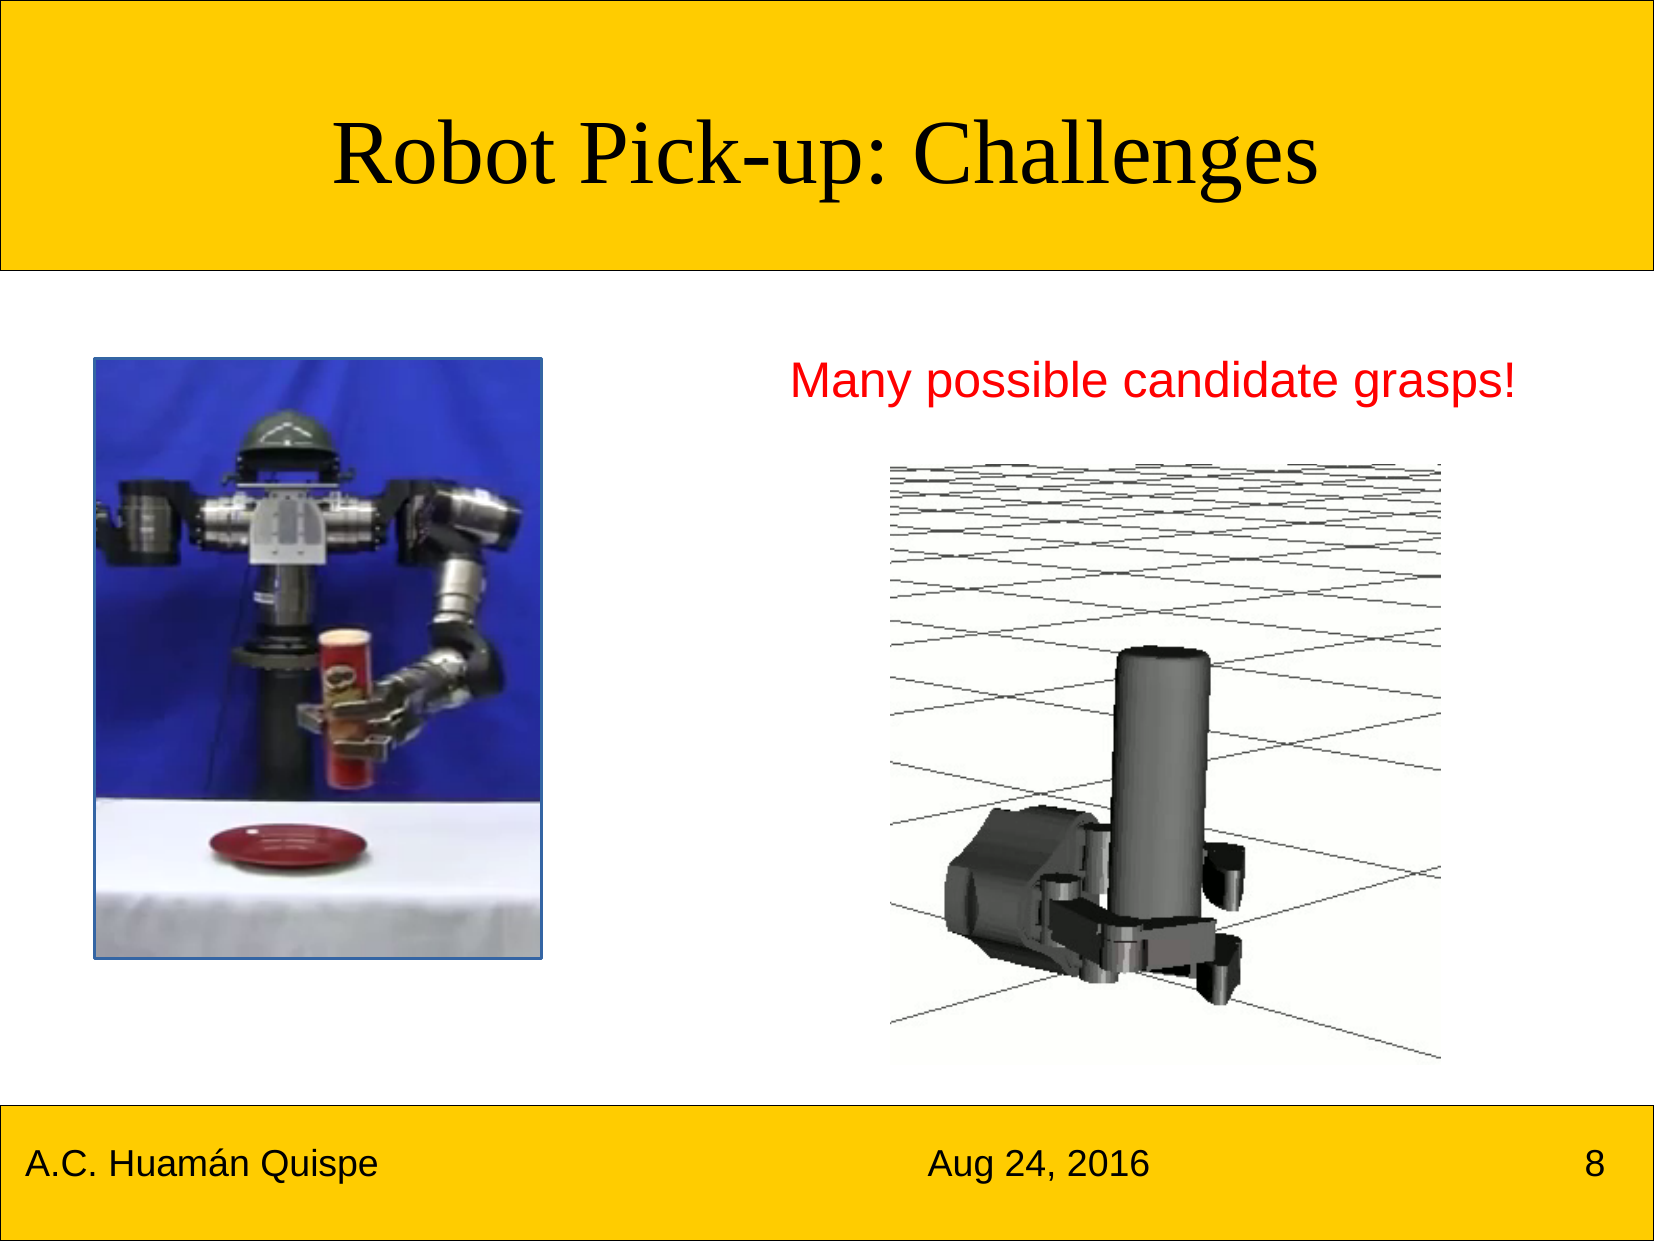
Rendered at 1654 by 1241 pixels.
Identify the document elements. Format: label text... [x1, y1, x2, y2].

title Robot Pick-up: Challenges [82, 49, 1571, 257]
text_box Many possible candidate grasps! [774, 345, 1591, 416]
picture [890, 464, 1441, 1065]
picture [96, 360, 541, 957]
